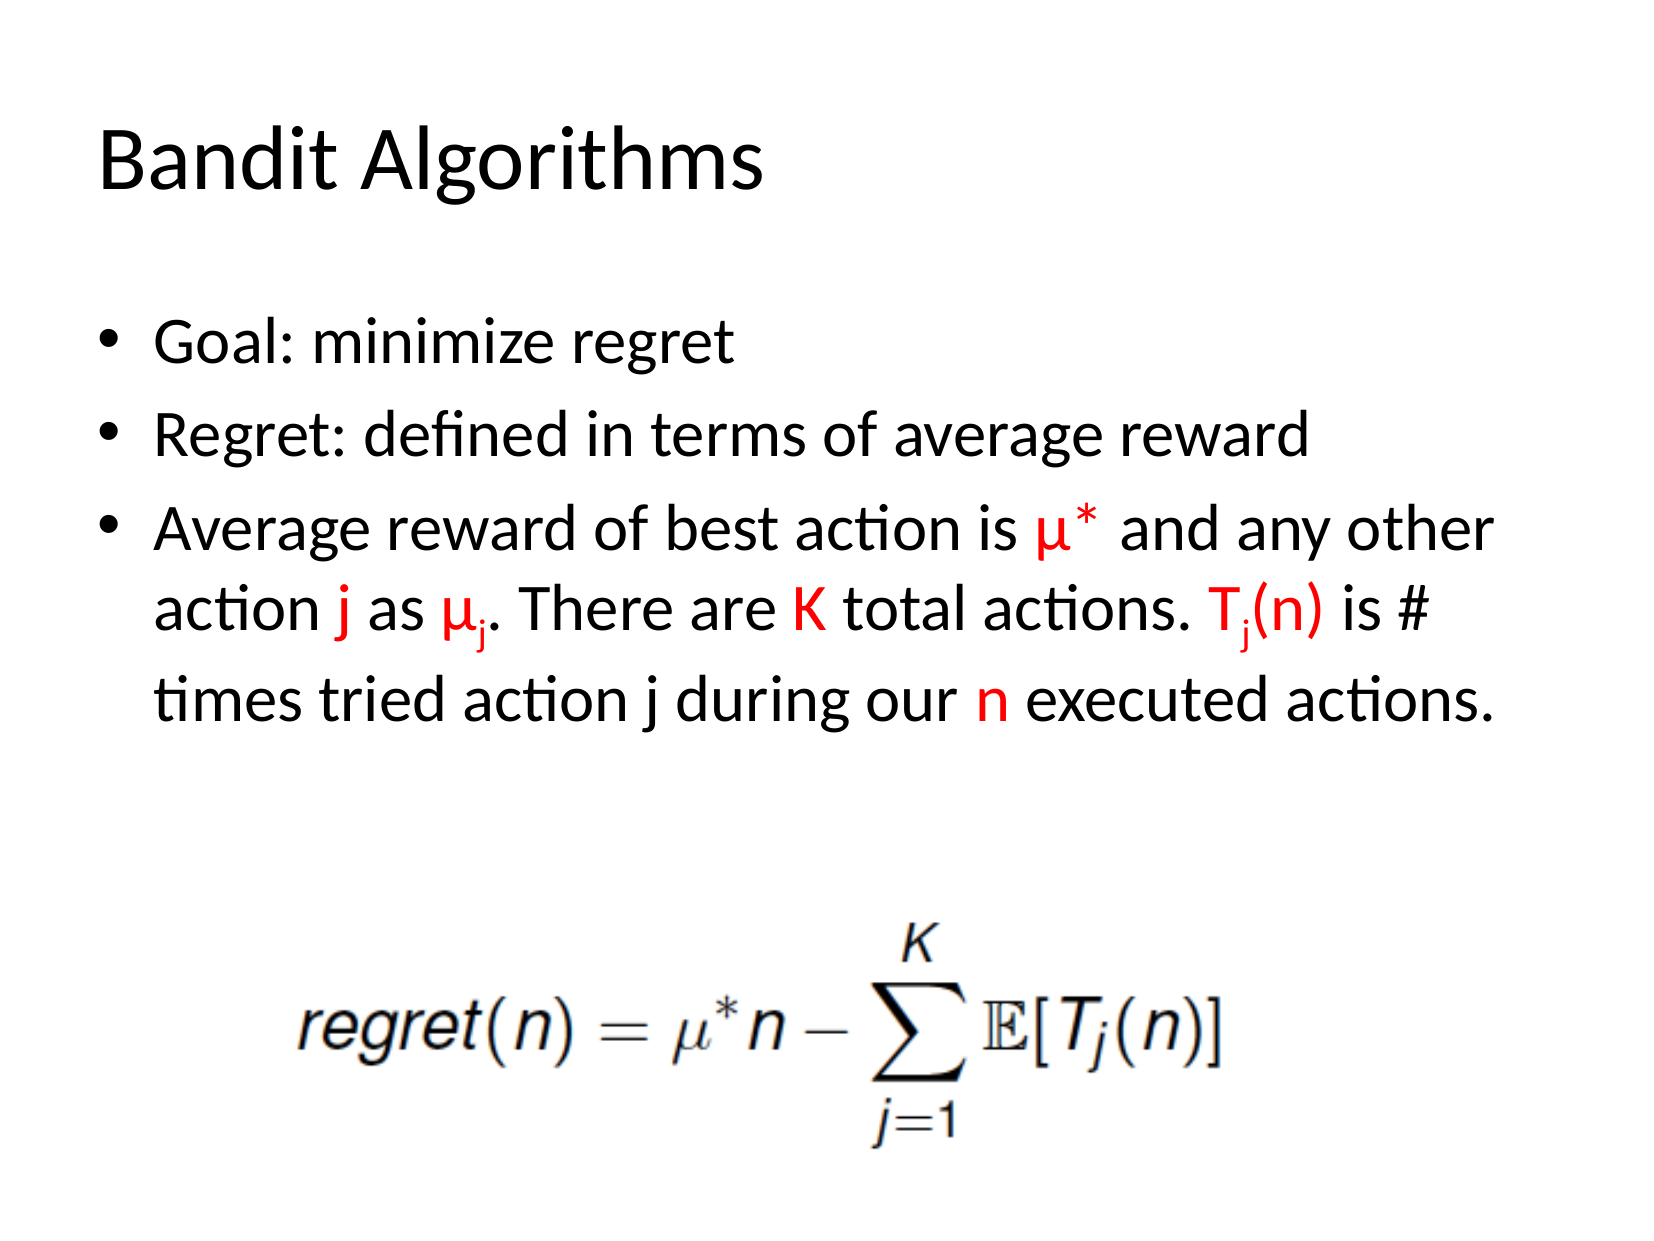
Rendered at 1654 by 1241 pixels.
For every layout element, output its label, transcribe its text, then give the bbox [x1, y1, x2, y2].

title Bandit Algorithms [82, 49, 1571, 257]
picture [248, 868, 1262, 1200]
list Goal: minimize regret Regret: defined in terms of average reward Average reward of best action is μ* and any other action j as μj. There are K total actions. Tj(n) is # times tried action j during our n executed actions. [82, 289, 1571, 1108]
